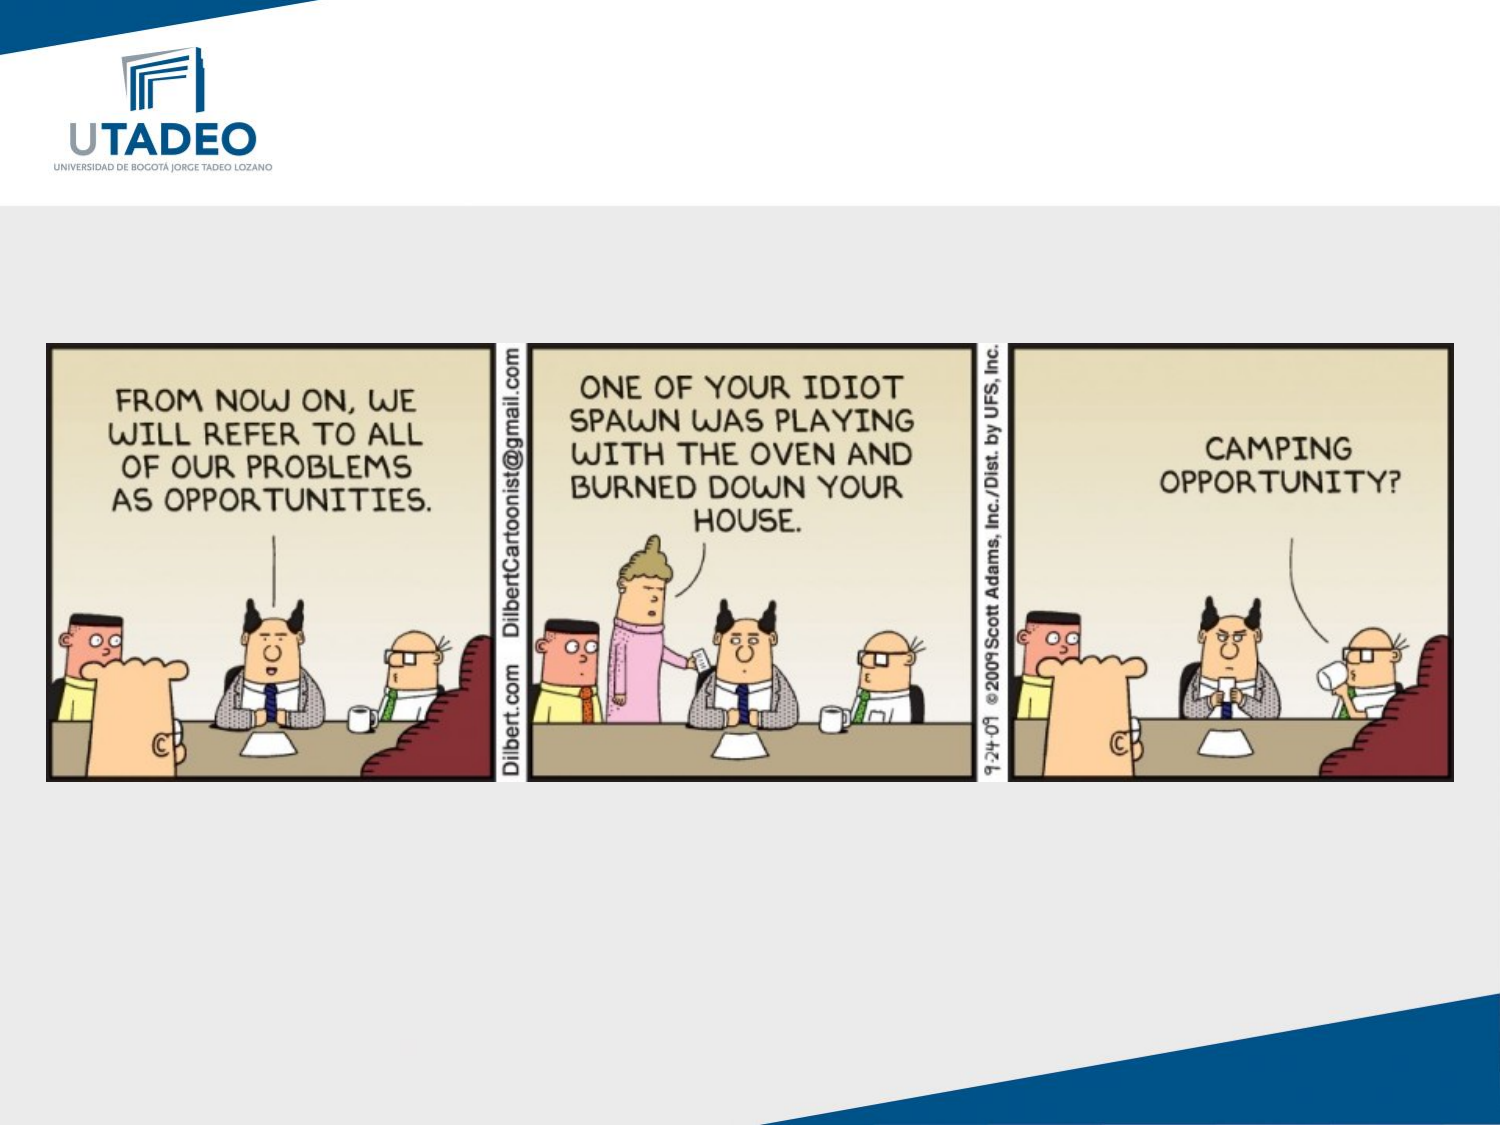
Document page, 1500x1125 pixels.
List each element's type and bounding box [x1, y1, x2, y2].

picture [46, 343, 1454, 782]
